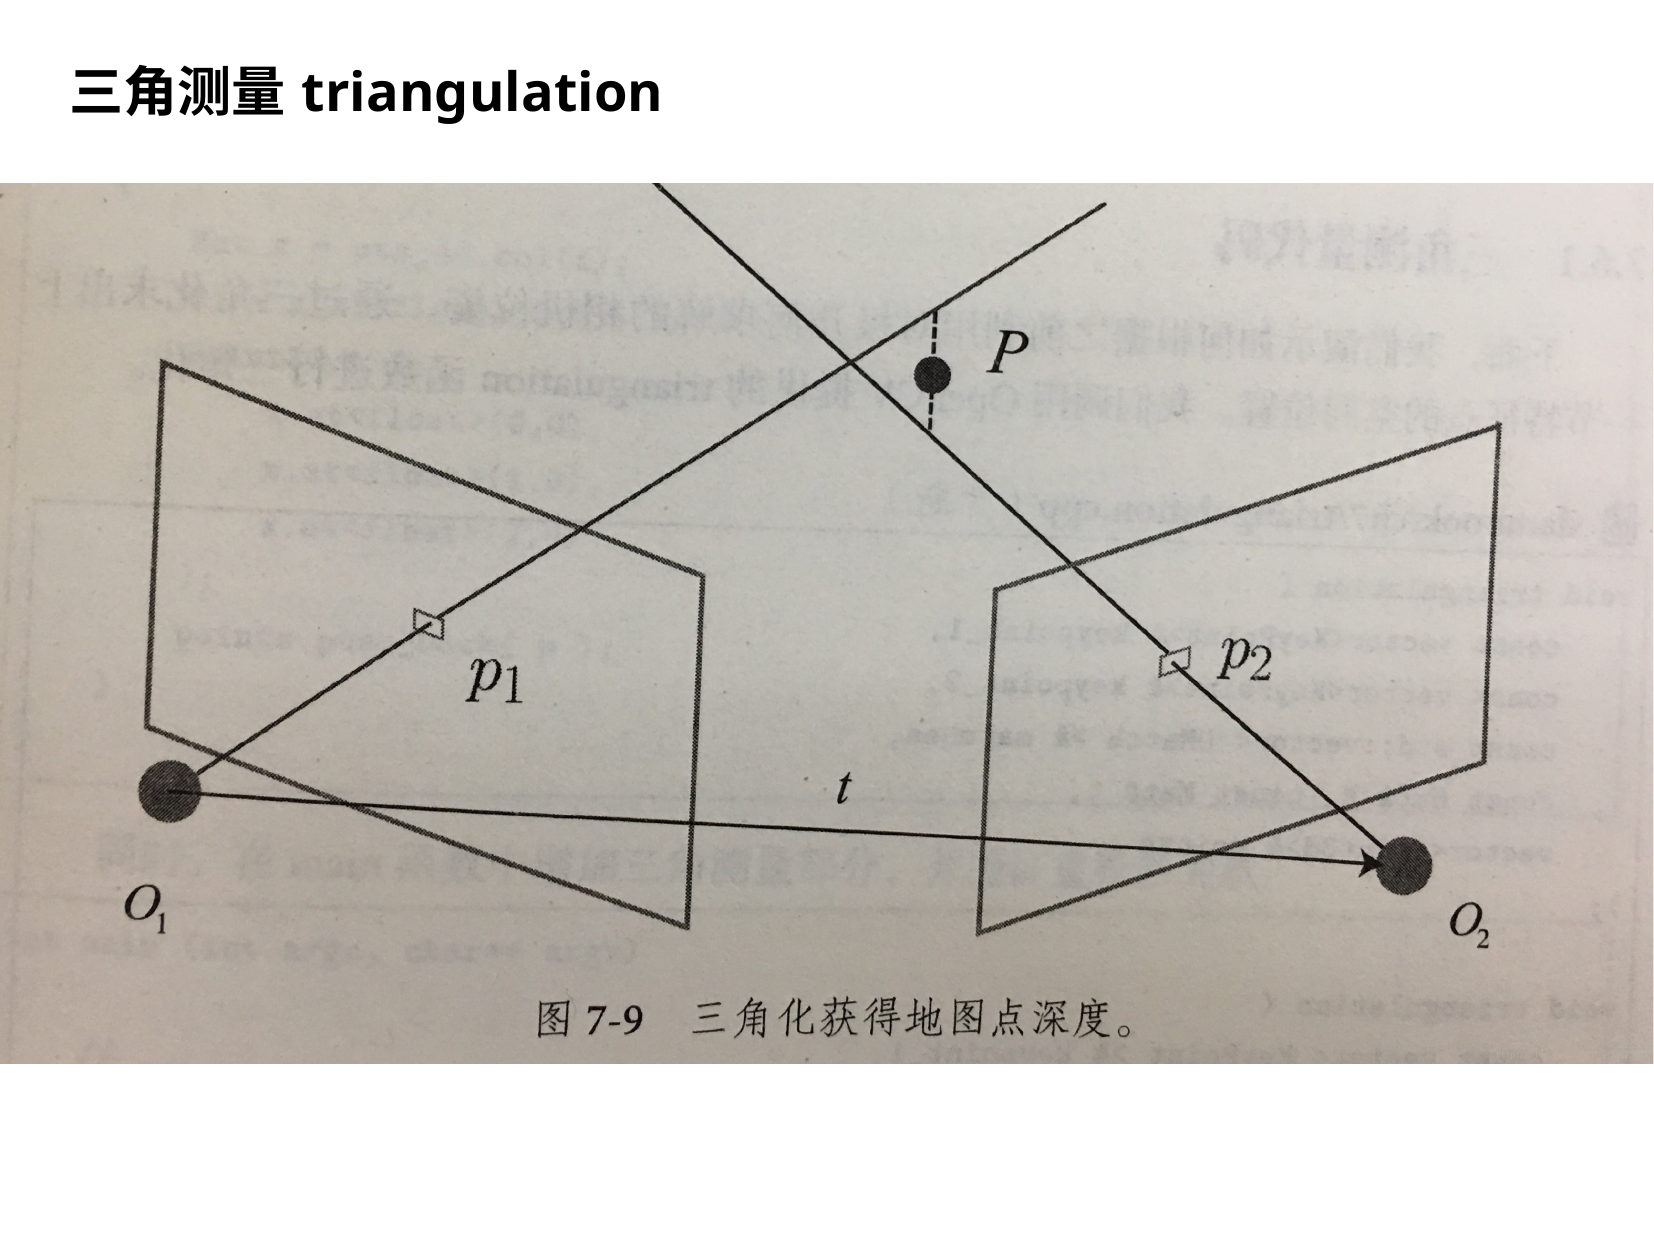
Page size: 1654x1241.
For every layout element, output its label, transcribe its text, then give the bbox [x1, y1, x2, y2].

picture [0, 183, 1654, 1064]
text_box 三角测量triangulation [54, 40, 693, 134]
